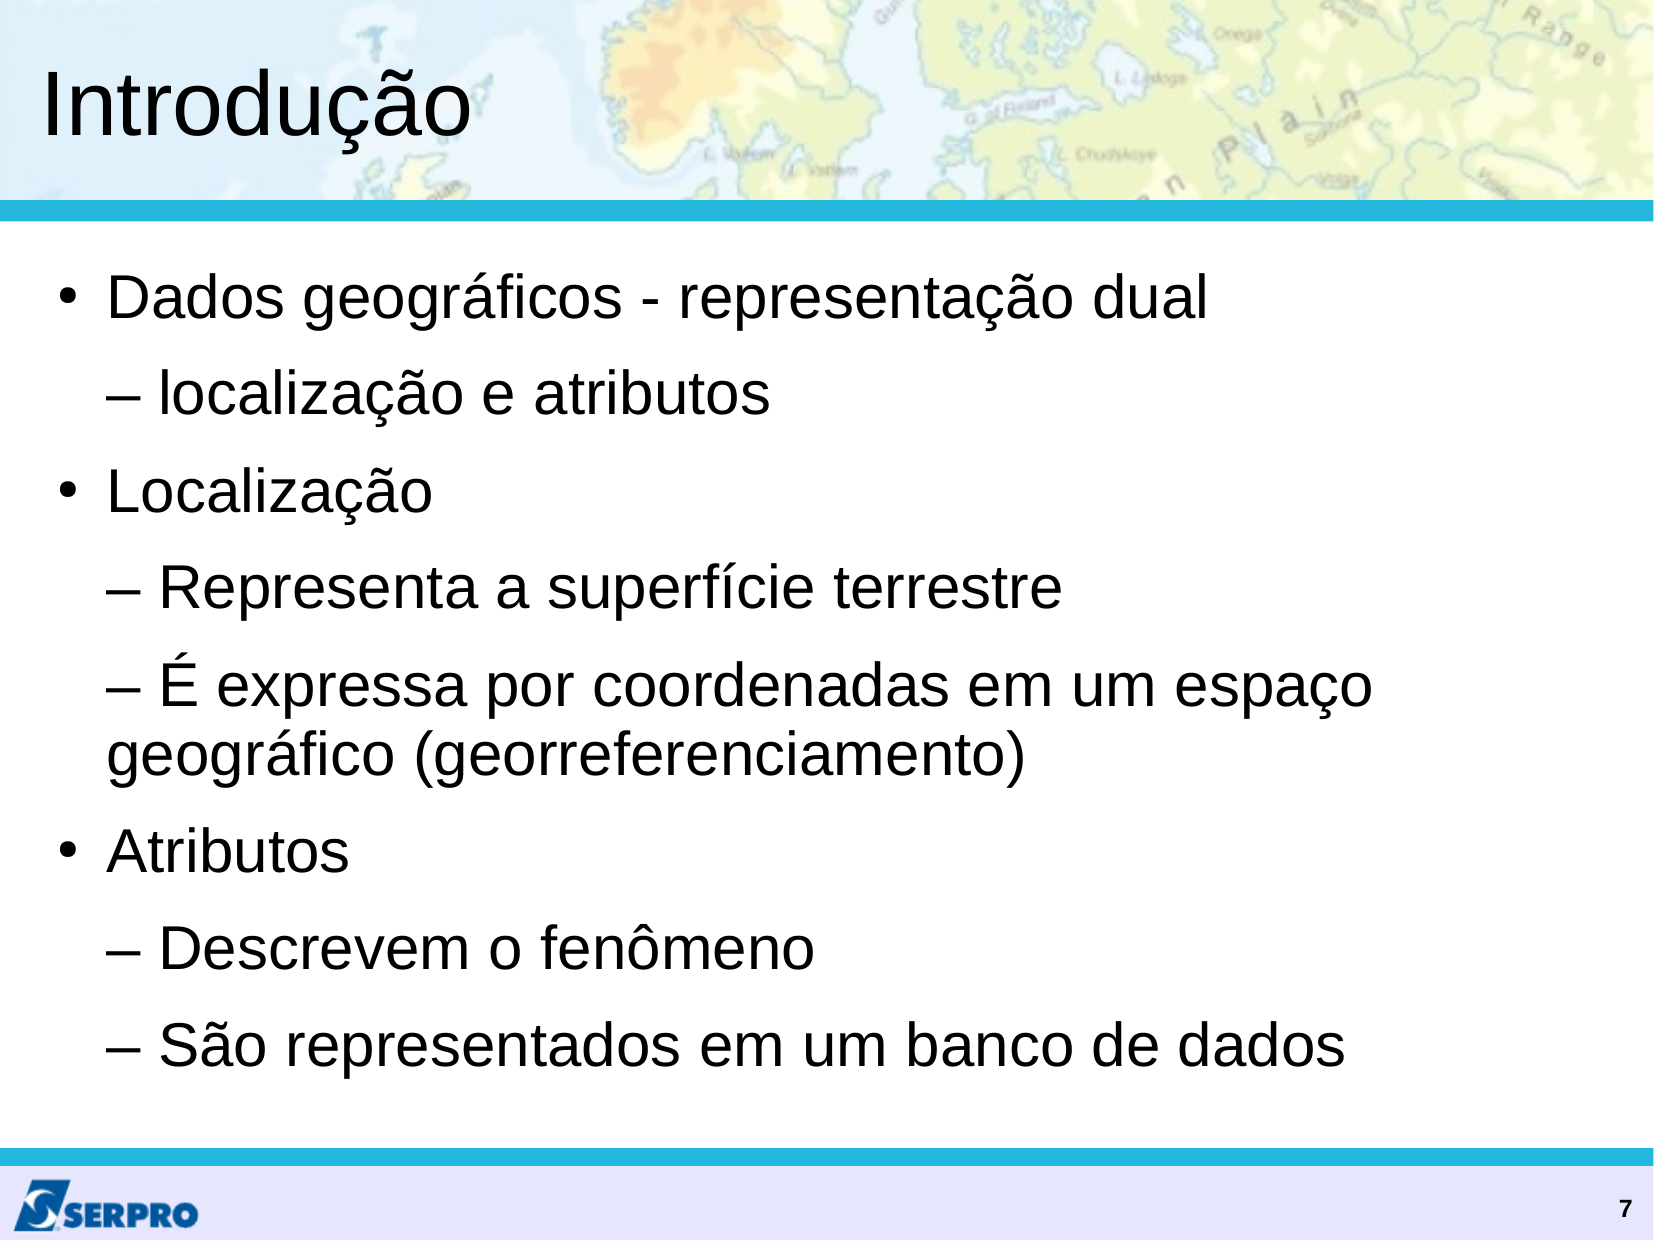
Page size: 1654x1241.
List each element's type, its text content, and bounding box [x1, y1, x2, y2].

list Dados geográficos - representação dual – localização e atributos Localização – Representa a superfície terrestre – É expressa por coordenadas em um espaço geográfico (georreferenciamento) Atributos – Descrevem o fenômeno – São representados em um banco de dados [40, 261, 1616, 1081]
title Introdução [40, 49, 1614, 159]
picture [10, 1177, 201, 1235]
